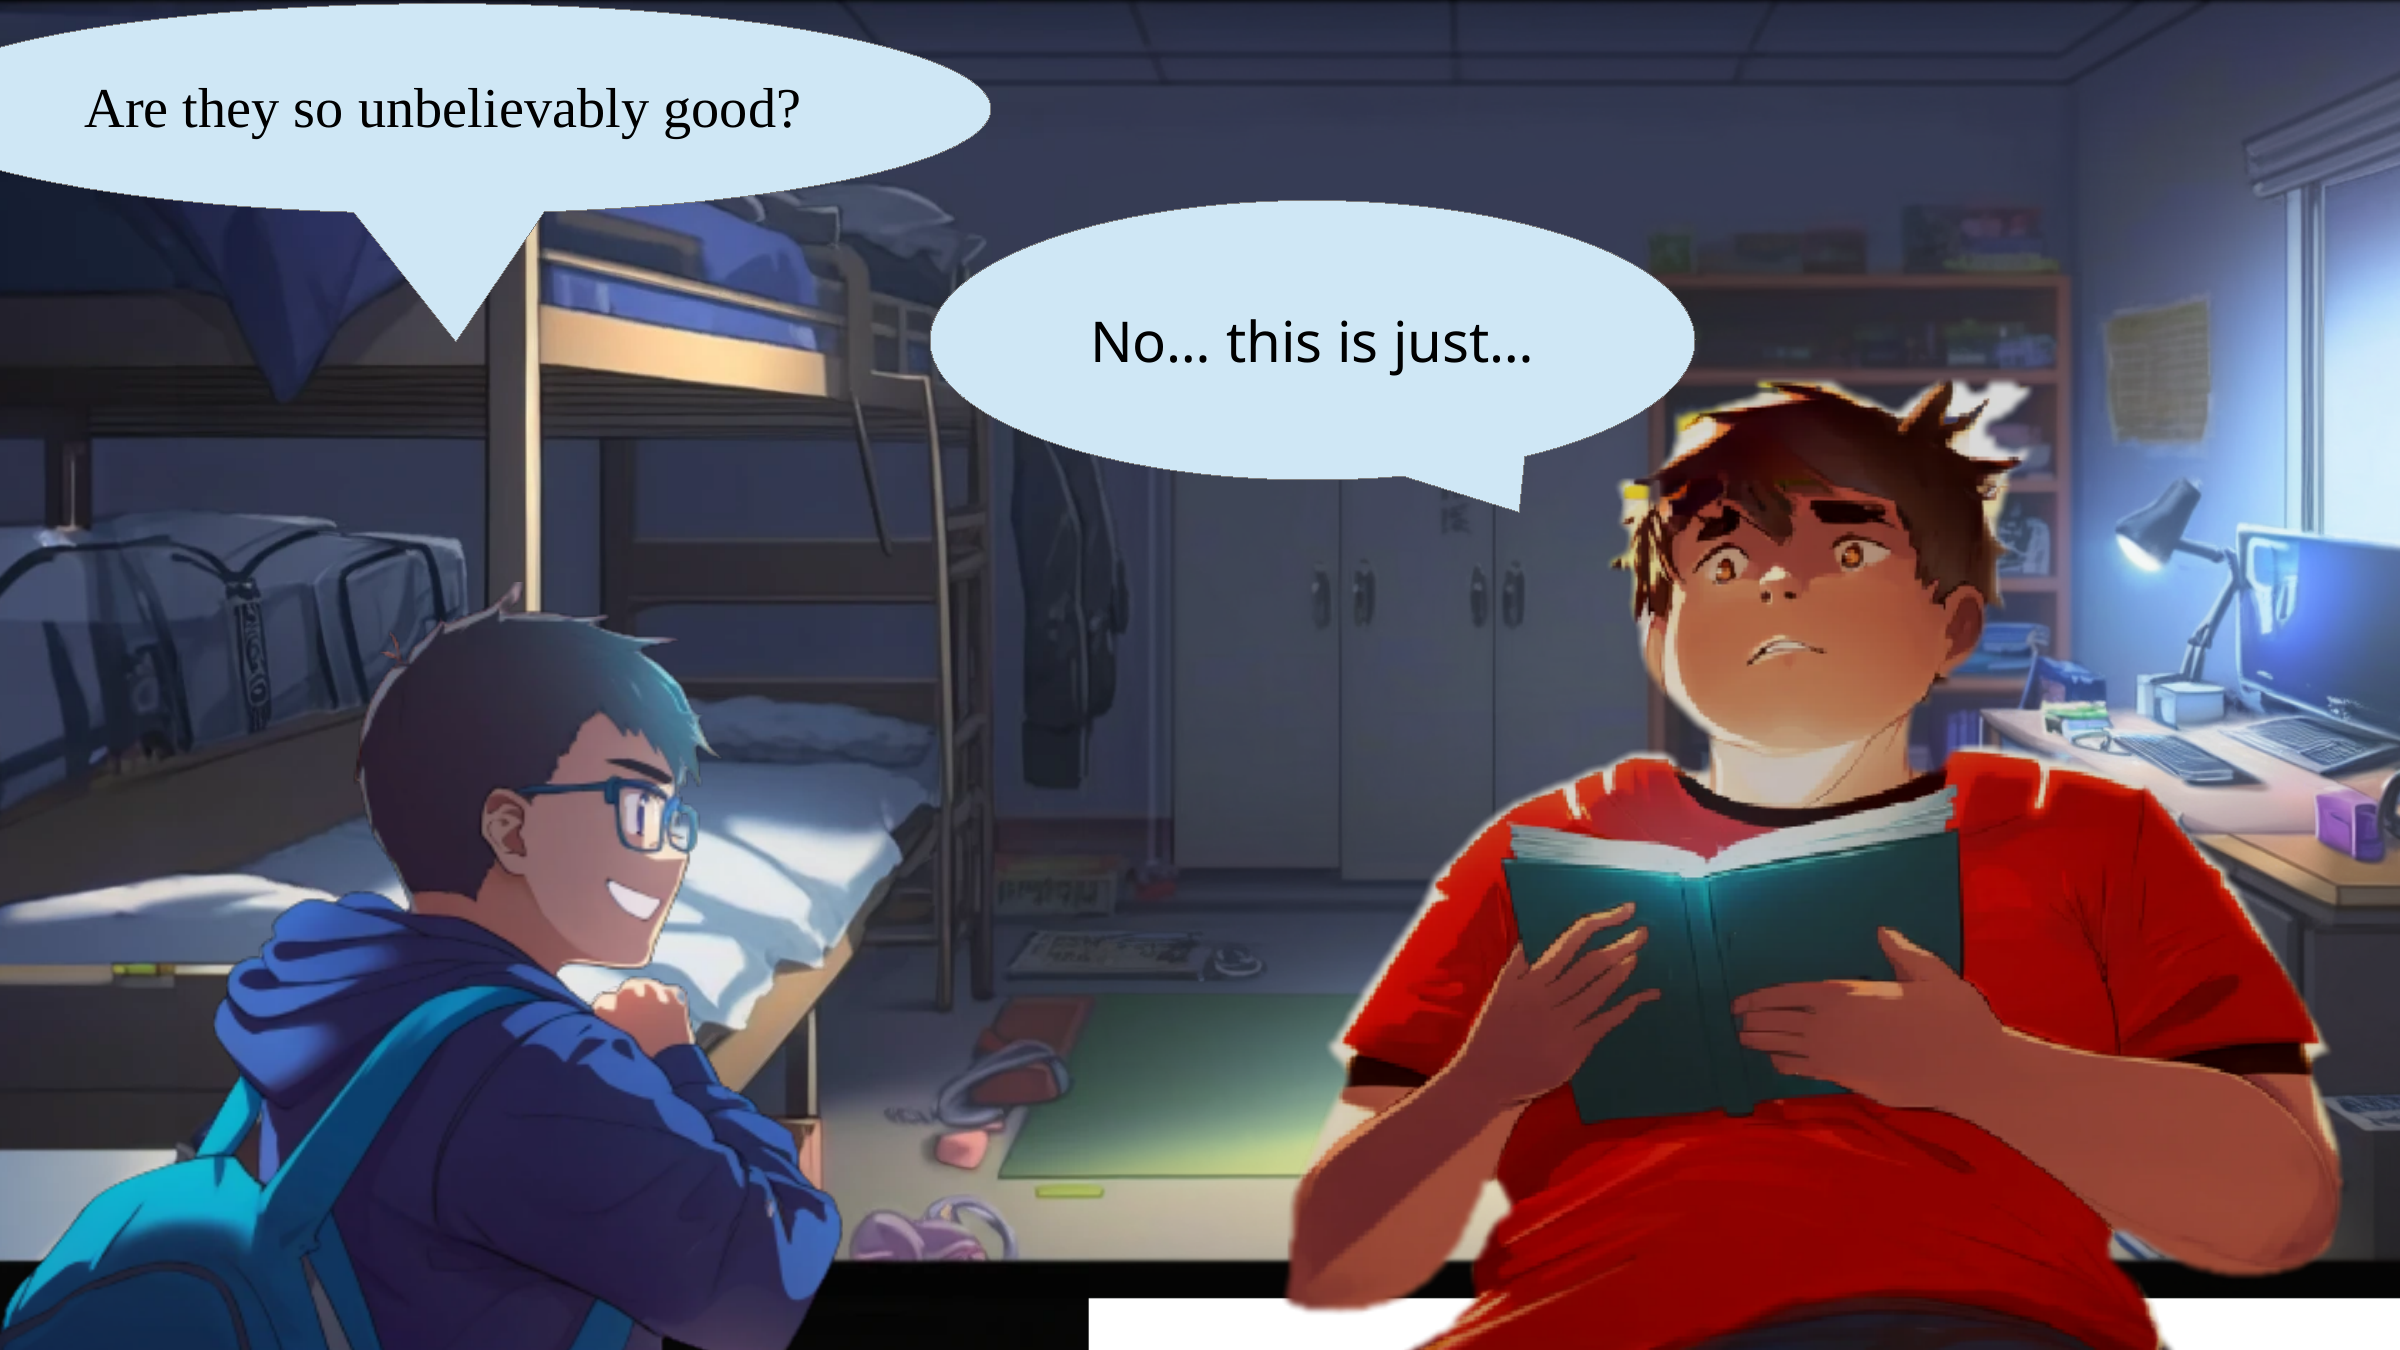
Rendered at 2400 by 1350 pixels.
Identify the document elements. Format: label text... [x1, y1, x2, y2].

picture [0, 0, 2400, 1350]
text_box Are they so unbelievably good? [0, 3, 991, 342]
text_box No… this is just… [930, 200, 1696, 406]
